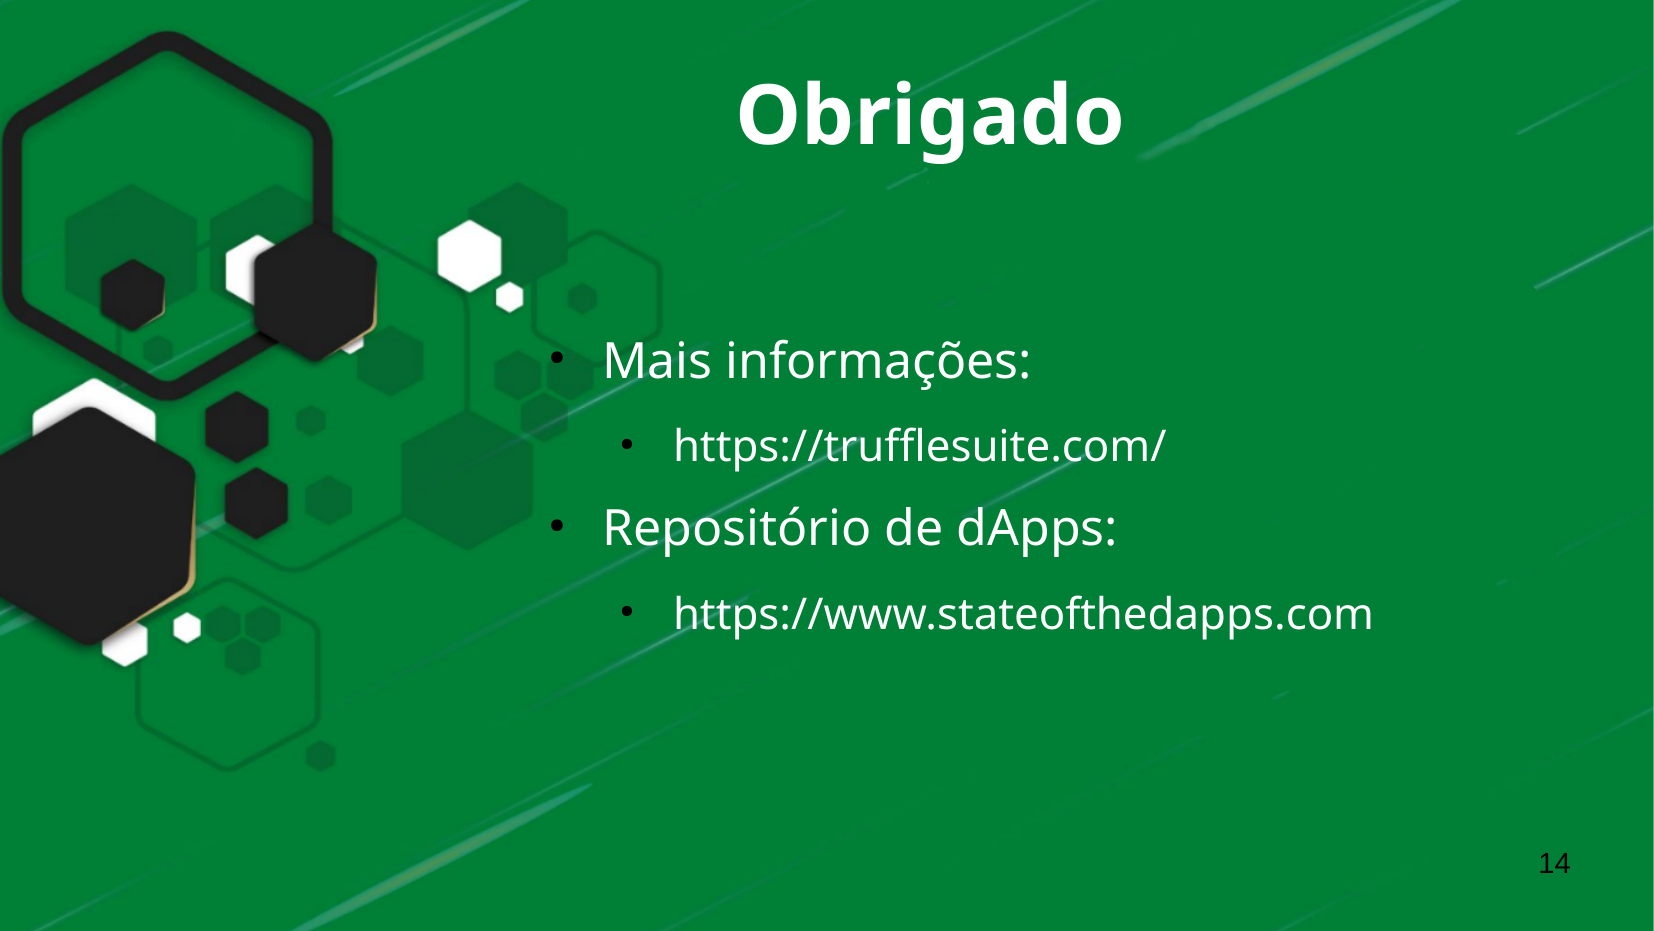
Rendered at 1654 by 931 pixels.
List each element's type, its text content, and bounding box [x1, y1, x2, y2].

title Obrigado [265, 35, 1595, 189]
list Mais informações: https://trufflesuite.com/ Repositório de dApps: https://www.stateofthedapps.com [531, 324, 1595, 865]
picture [0, 0, 1654, 931]
